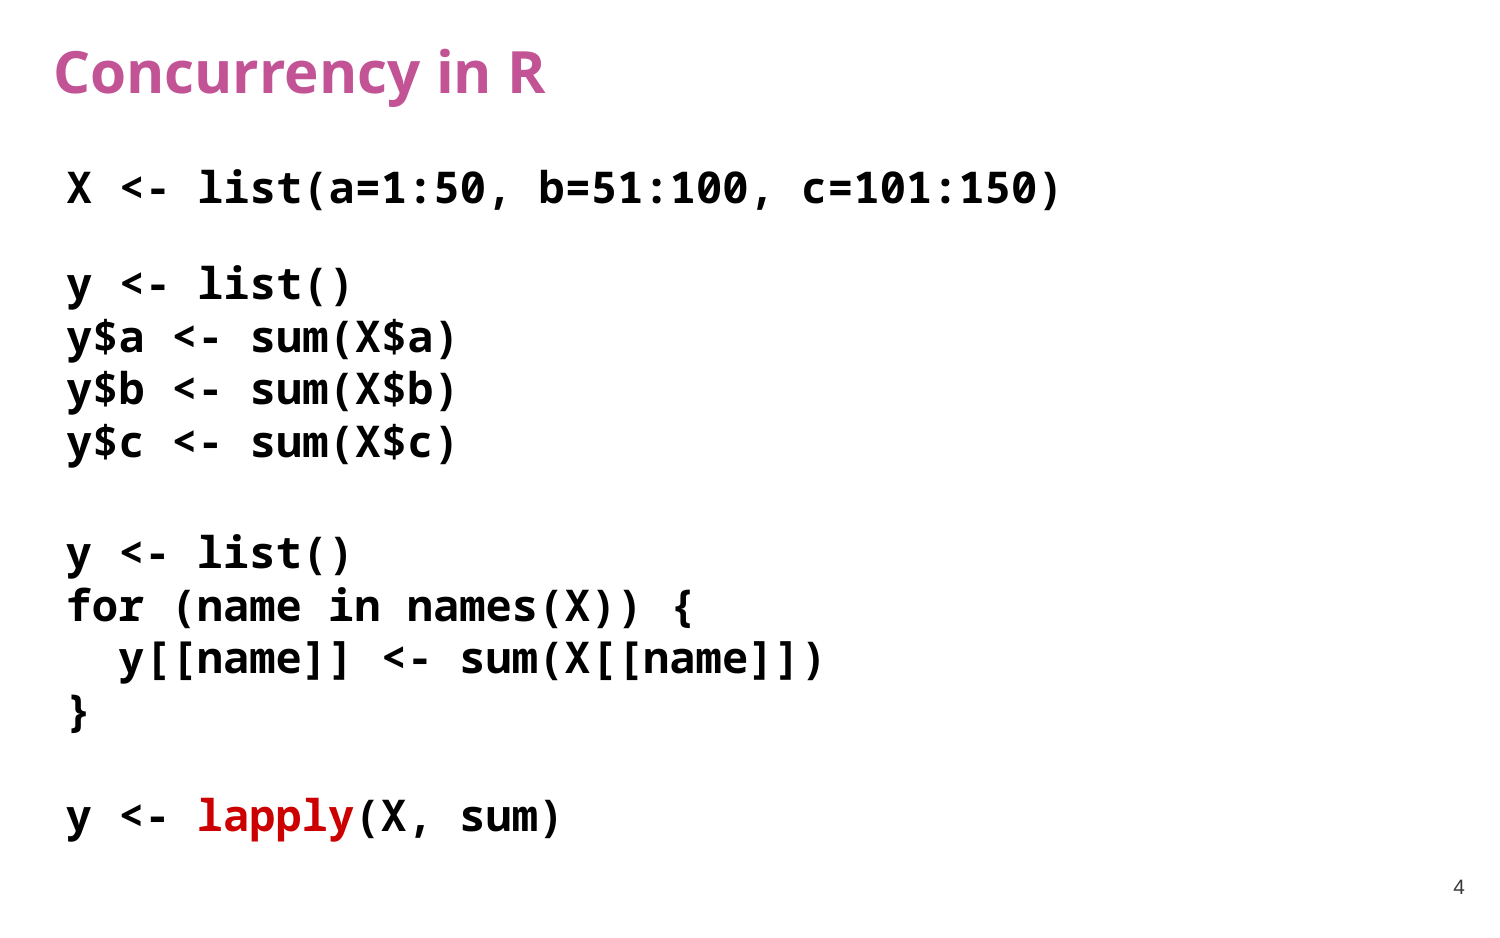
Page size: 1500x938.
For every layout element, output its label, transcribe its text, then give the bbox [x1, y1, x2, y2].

text_box y <- list() for (name in names(X)) { y[[name]] <- sum(X[[name]]) } [50, 510, 1446, 755]
list X <- list(a=1:50, b=51:100, c=101:150) [51, 144, 1449, 229]
title Concurrency in R [38, 20, 1463, 136]
list y <- list() y$a <- sum(X$a) y$b <- sum(X$b) y$c <- sum(X$c) [51, 241, 1449, 483]
text_box y <- lapply(X, sum) [50, 772, 1446, 868]
slide_number <number> [1389, 849, 1480, 922]
